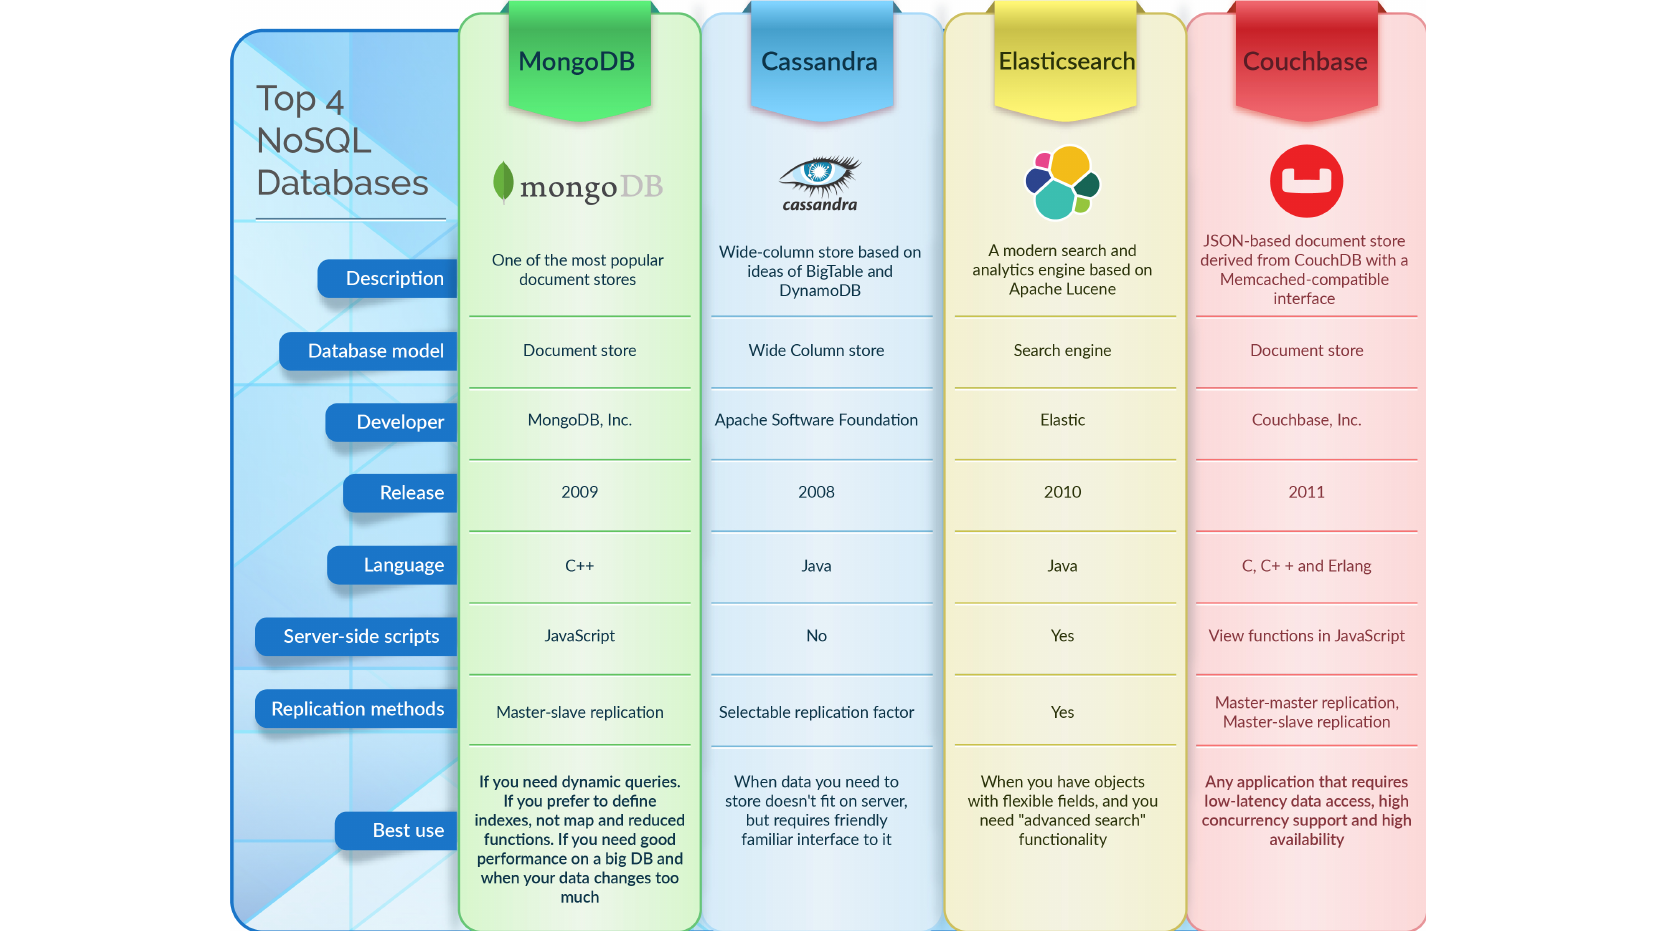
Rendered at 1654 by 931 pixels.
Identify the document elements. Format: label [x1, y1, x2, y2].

picture [230, 0, 1426, 931]
